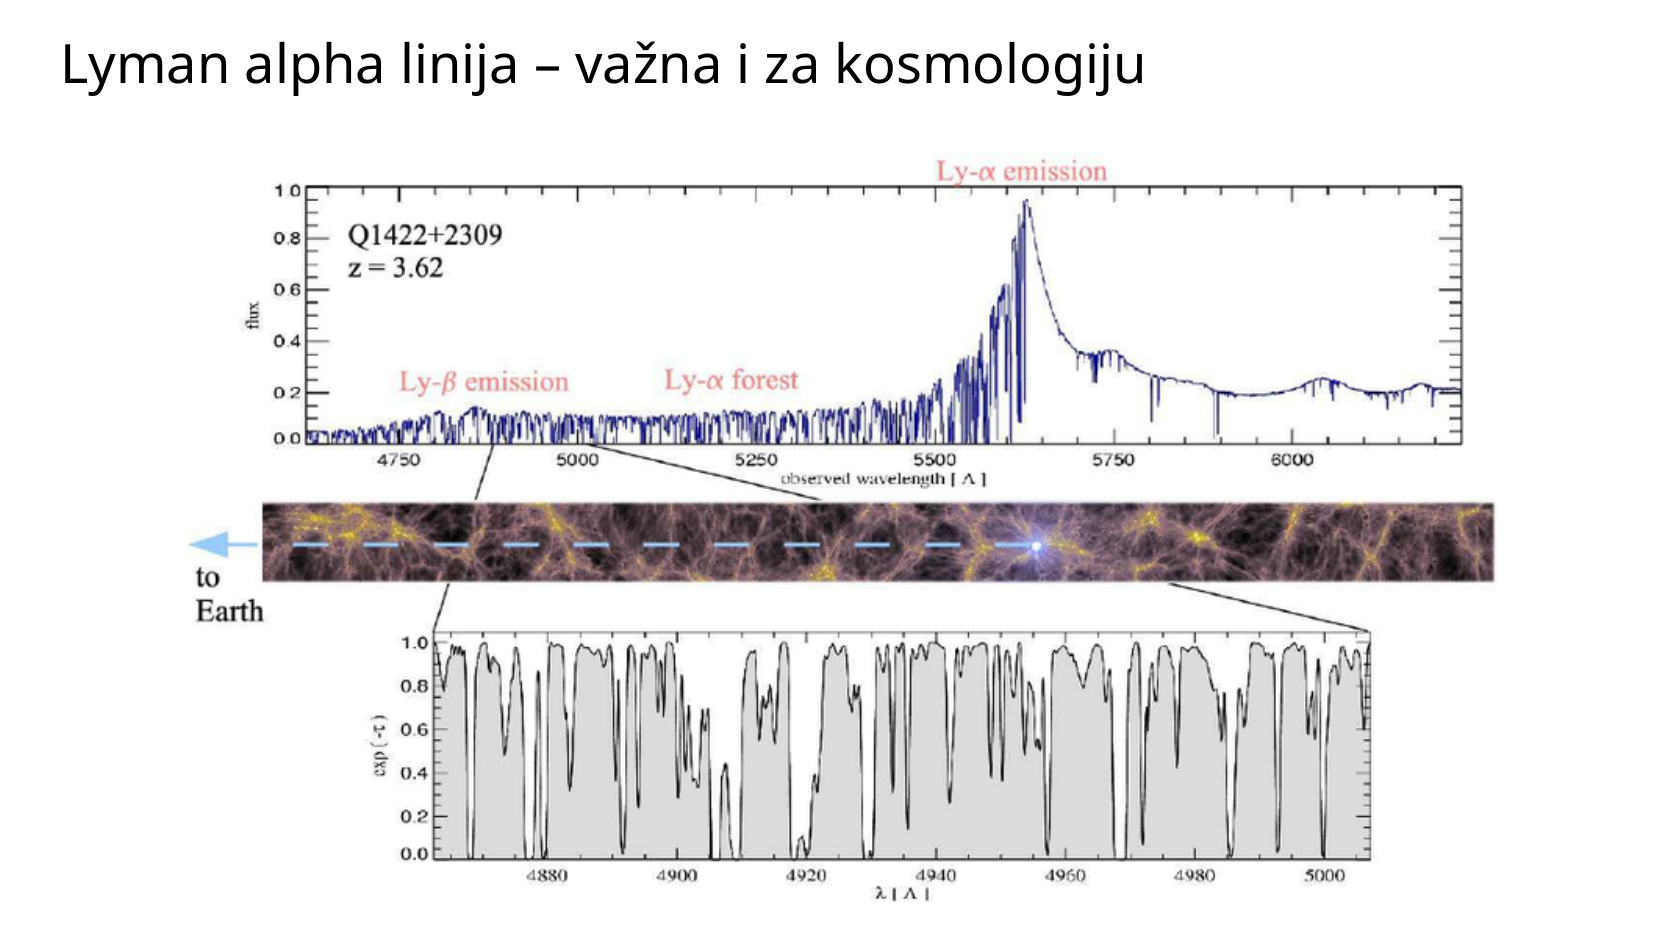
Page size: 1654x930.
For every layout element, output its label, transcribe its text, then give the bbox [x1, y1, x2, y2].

title Lyman alpha linija – važna i za kosmologiju [59, 13, 1648, 113]
picture [169, 151, 1498, 910]
